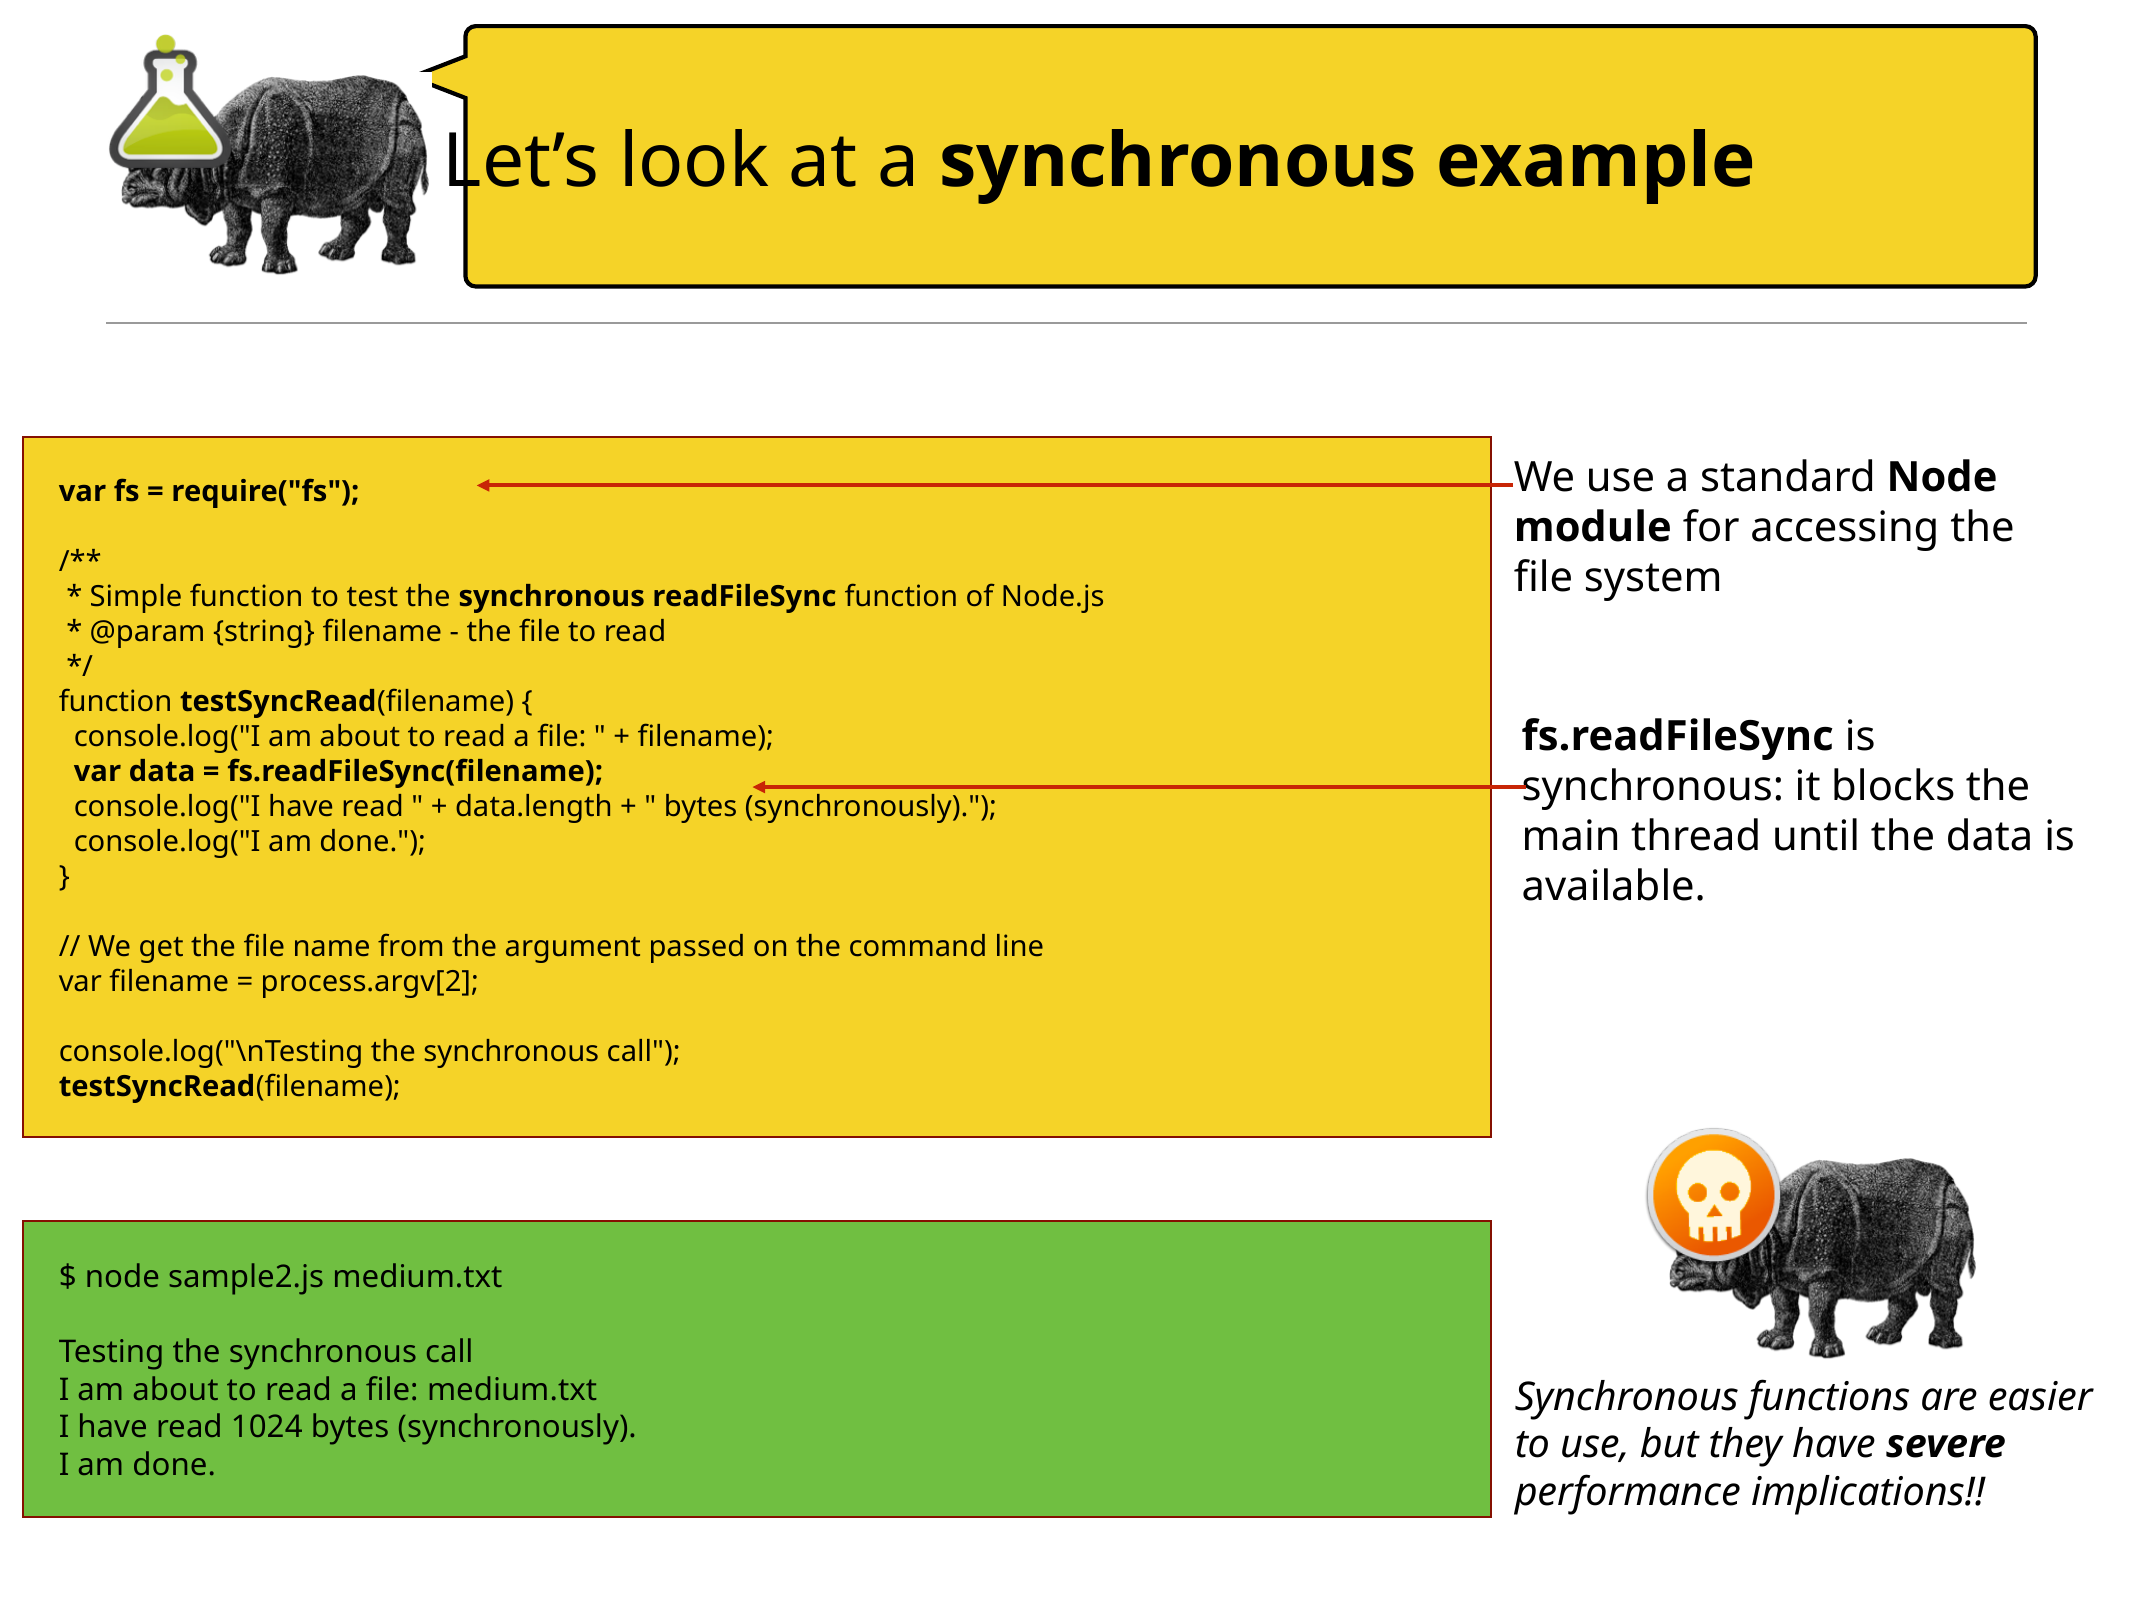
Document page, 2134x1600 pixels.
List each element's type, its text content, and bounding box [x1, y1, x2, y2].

picture [1638, 1120, 1979, 1362]
text_box var fs = require("fs"); /** * Simple function to test the synchronous readFileSync function of Node.js * @param {string} filename - the file to read */ function testSyncRead(filename) { console.log("I am about to read a file: " + filename); var data = fs.readFileSync(filename); console.log("I have read " + data.length + " bytes (synchronously)."); console.log("I am done."); } // We get the file name from the argument passed on the command line var filename = process.argv[2]; console.log("\nTesting the synchronous call"); testSyncRead(filename); [23, 436, 1492, 1138]
text_box $ node sample2.js medium.txt Testing the synchronous call I am about to read a file: medium.txt I have read 1024 bytes (synchronously). I am done. [23, 1221, 1492, 1517]
text_box Let’s look at a synchronous example [424, 26, 2036, 287]
text_box fs.readFileSync is synchronous: it blocks the main thread until the data is available. [1513, 700, 2104, 918]
text_box Synchronous functions are easier to use, but they have severe performance implications!! [1506, 1362, 2111, 1522]
picture [108, 34, 432, 278]
text_box We use a standard Node module for accessing the file system [1505, 441, 2034, 608]
